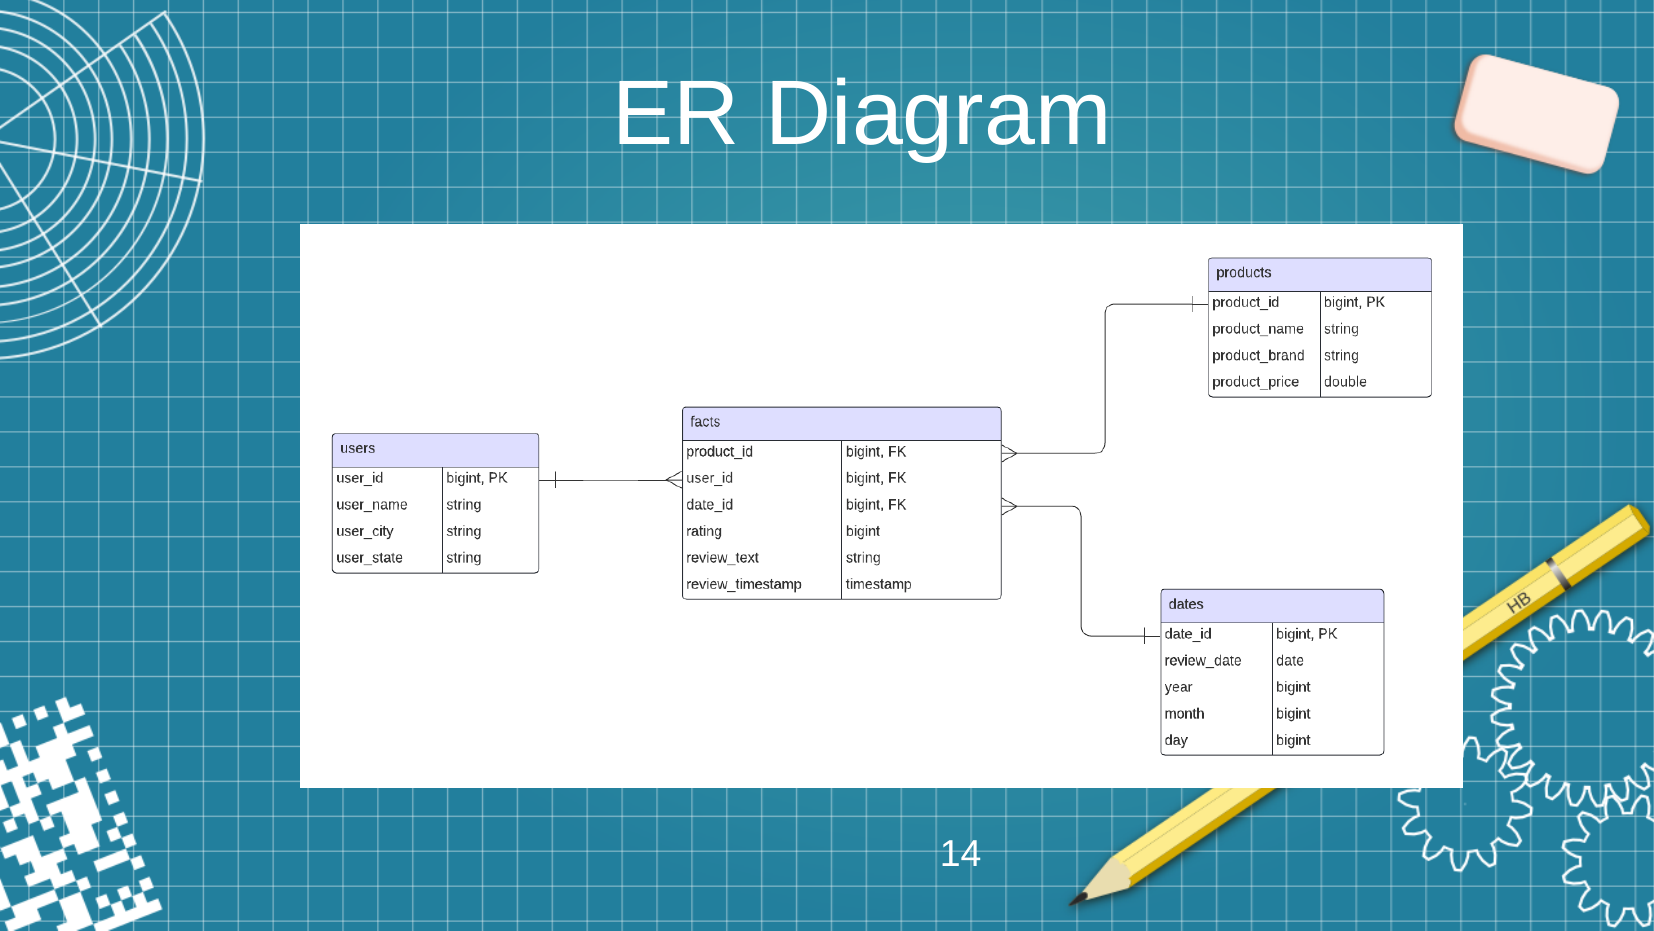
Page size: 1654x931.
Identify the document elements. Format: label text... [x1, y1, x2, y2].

picture [0, 0, 1654, 931]
title ER Diagram [225, 61, 1501, 164]
text_box <number> [825, 825, 1097, 881]
